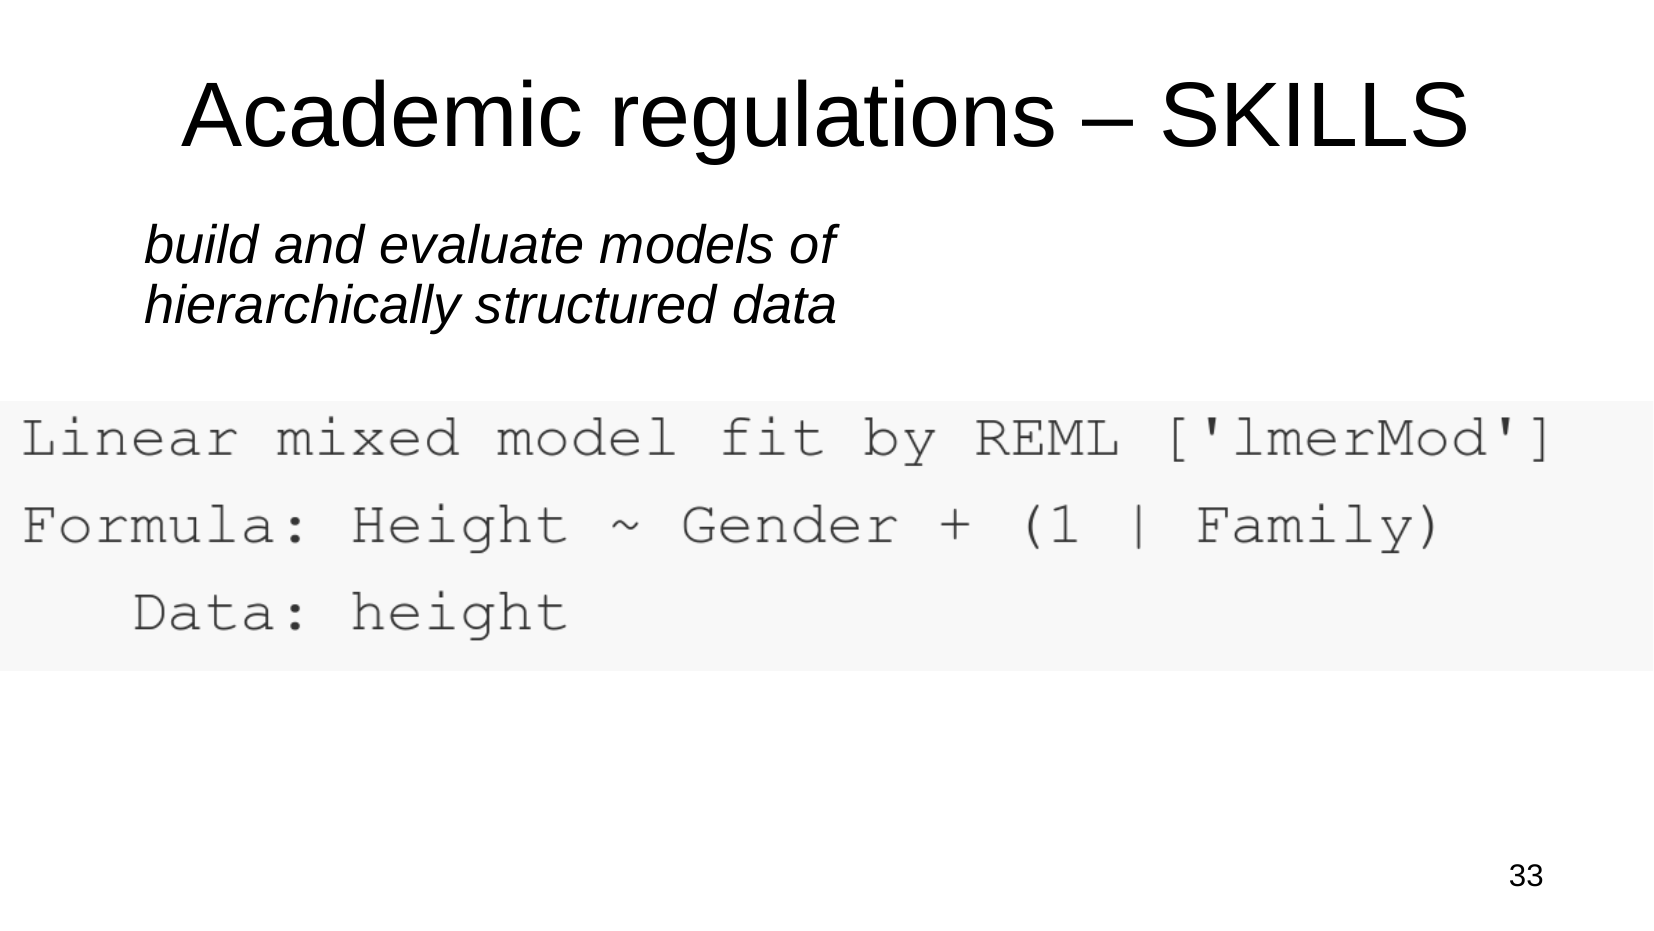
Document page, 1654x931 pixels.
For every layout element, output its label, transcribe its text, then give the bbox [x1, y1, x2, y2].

text_box build and evaluate models of hierarchically structured data [129, 206, 1125, 343]
picture [0, 401, 1654, 672]
text_box <nummer> [1494, 850, 1654, 921]
title Academic regulations – SKILLS [82, 37, 1571, 193]
